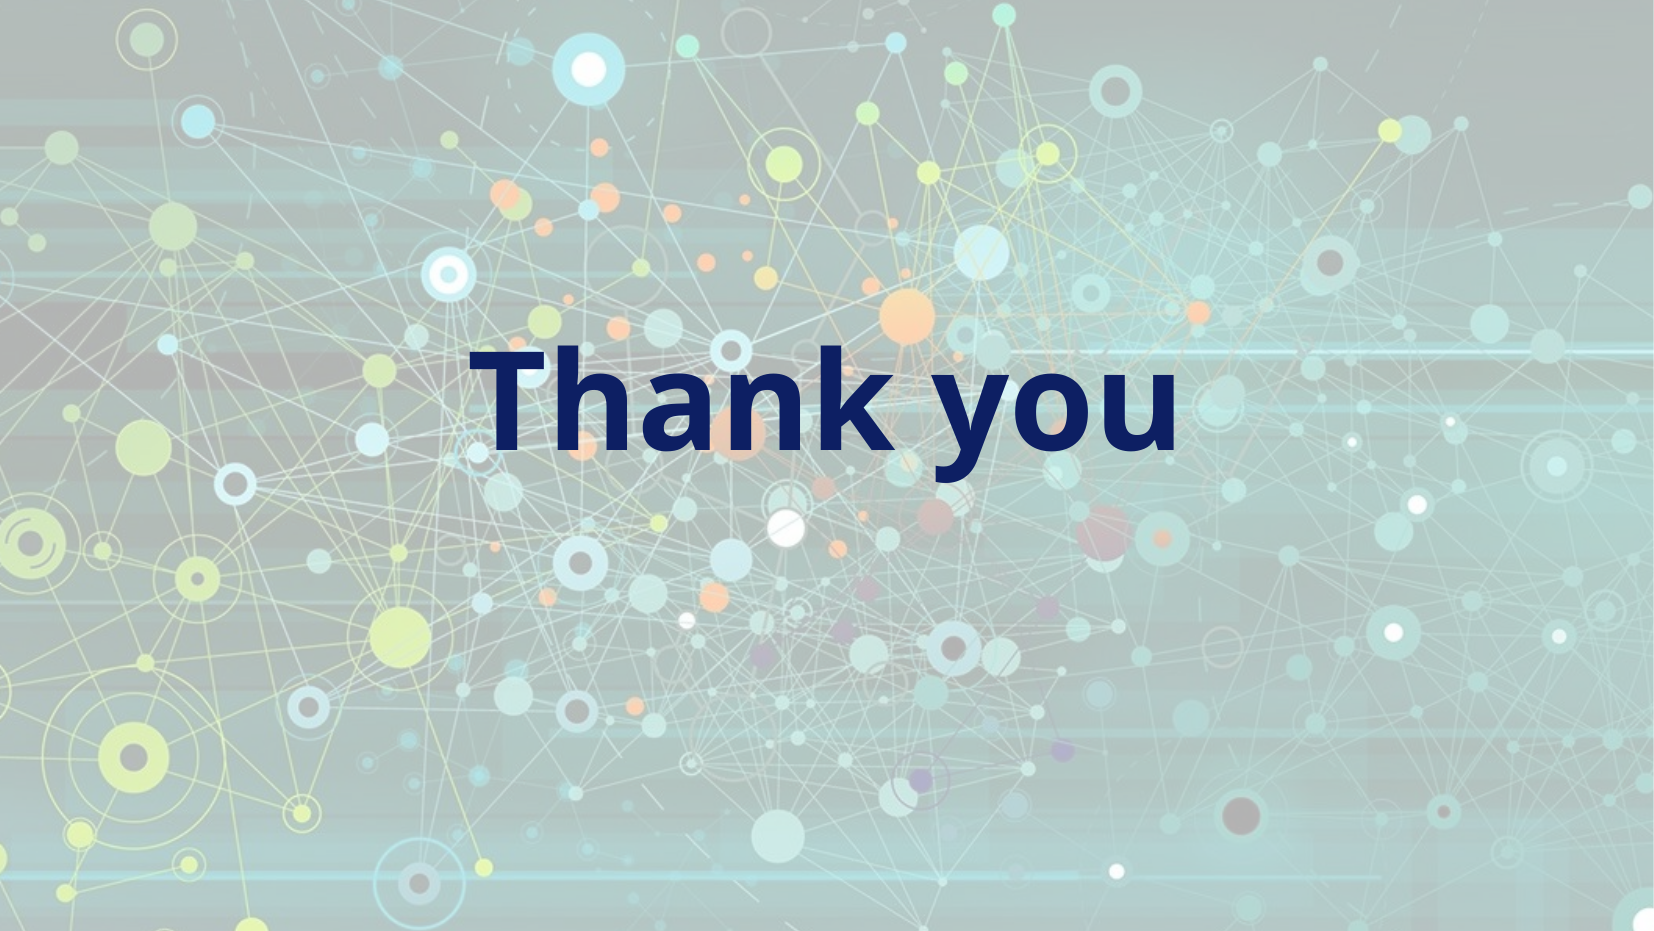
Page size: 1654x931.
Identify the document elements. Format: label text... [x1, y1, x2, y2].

subtitle Thank you [82, 37, 1571, 757]
